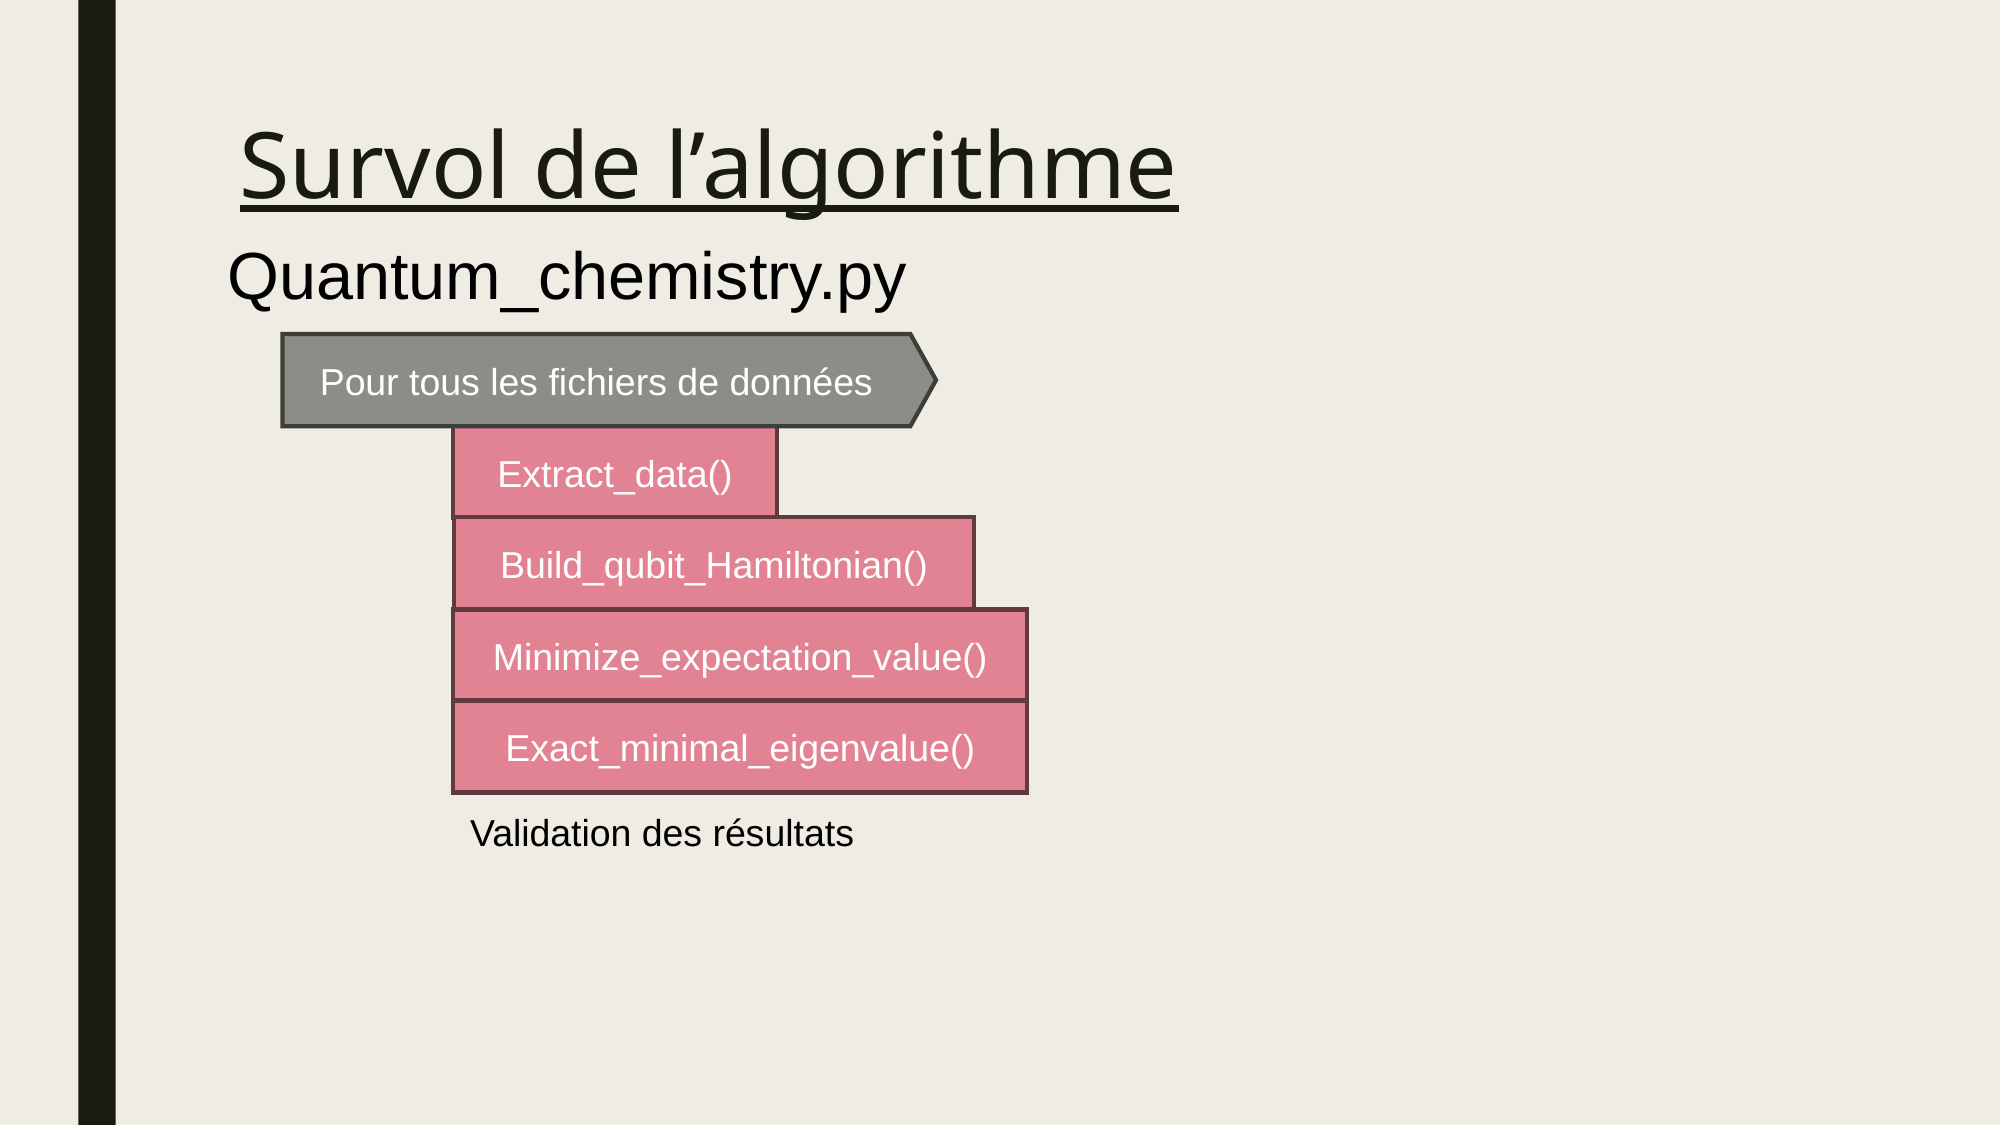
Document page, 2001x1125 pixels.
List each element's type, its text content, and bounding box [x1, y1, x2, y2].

text_box Pour tous les fichiers de données [282, 334, 937, 427]
text_box Extract_data() [453, 427, 778, 517]
text_box Build_qubit_Hamiltonian() [453, 517, 975, 609]
text_box Quantum_chemistry.py [212, 234, 1788, 327]
text_box Validation des résultats [455, 801, 870, 862]
text_box Minimize_expectation_value() [453, 609, 1028, 700]
text_box Exact_minimal_eigenvalue() [453, 700, 1028, 793]
title Survol de l’algorithme [225, 112, 1800, 357]
